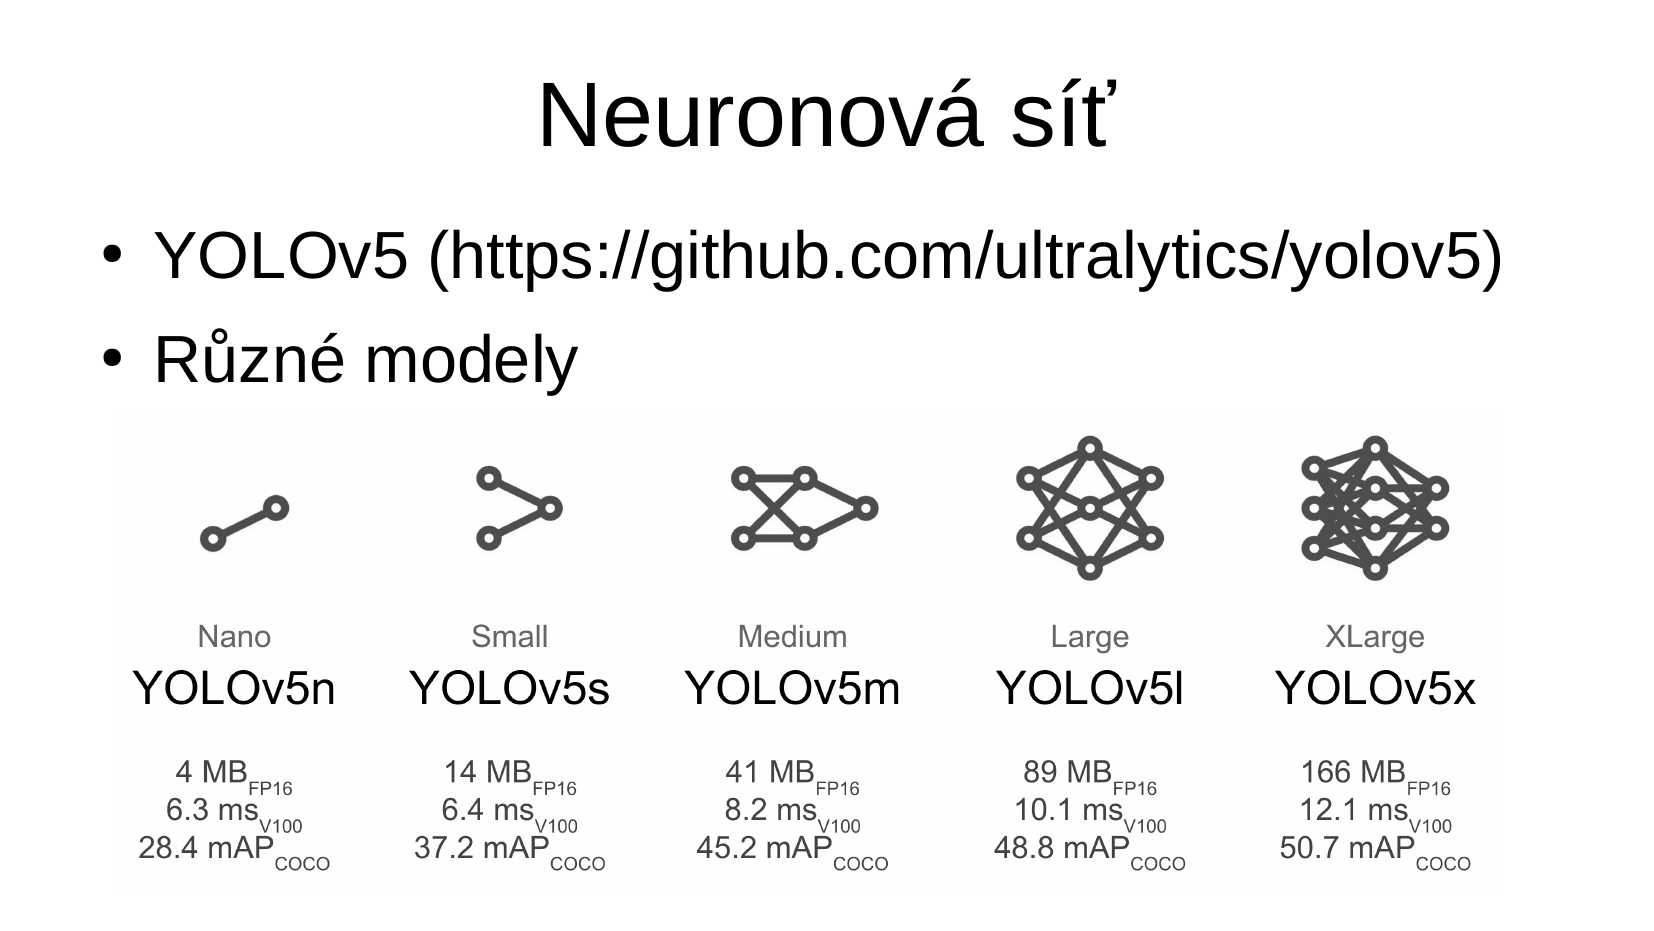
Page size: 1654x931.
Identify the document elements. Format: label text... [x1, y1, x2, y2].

picture [112, 412, 1500, 896]
list YOLOv5 (https://github.com/ultralytics/yolov5) Různé modely [82, 217, 1571, 758]
title Neuronová síť [82, 37, 1571, 193]
